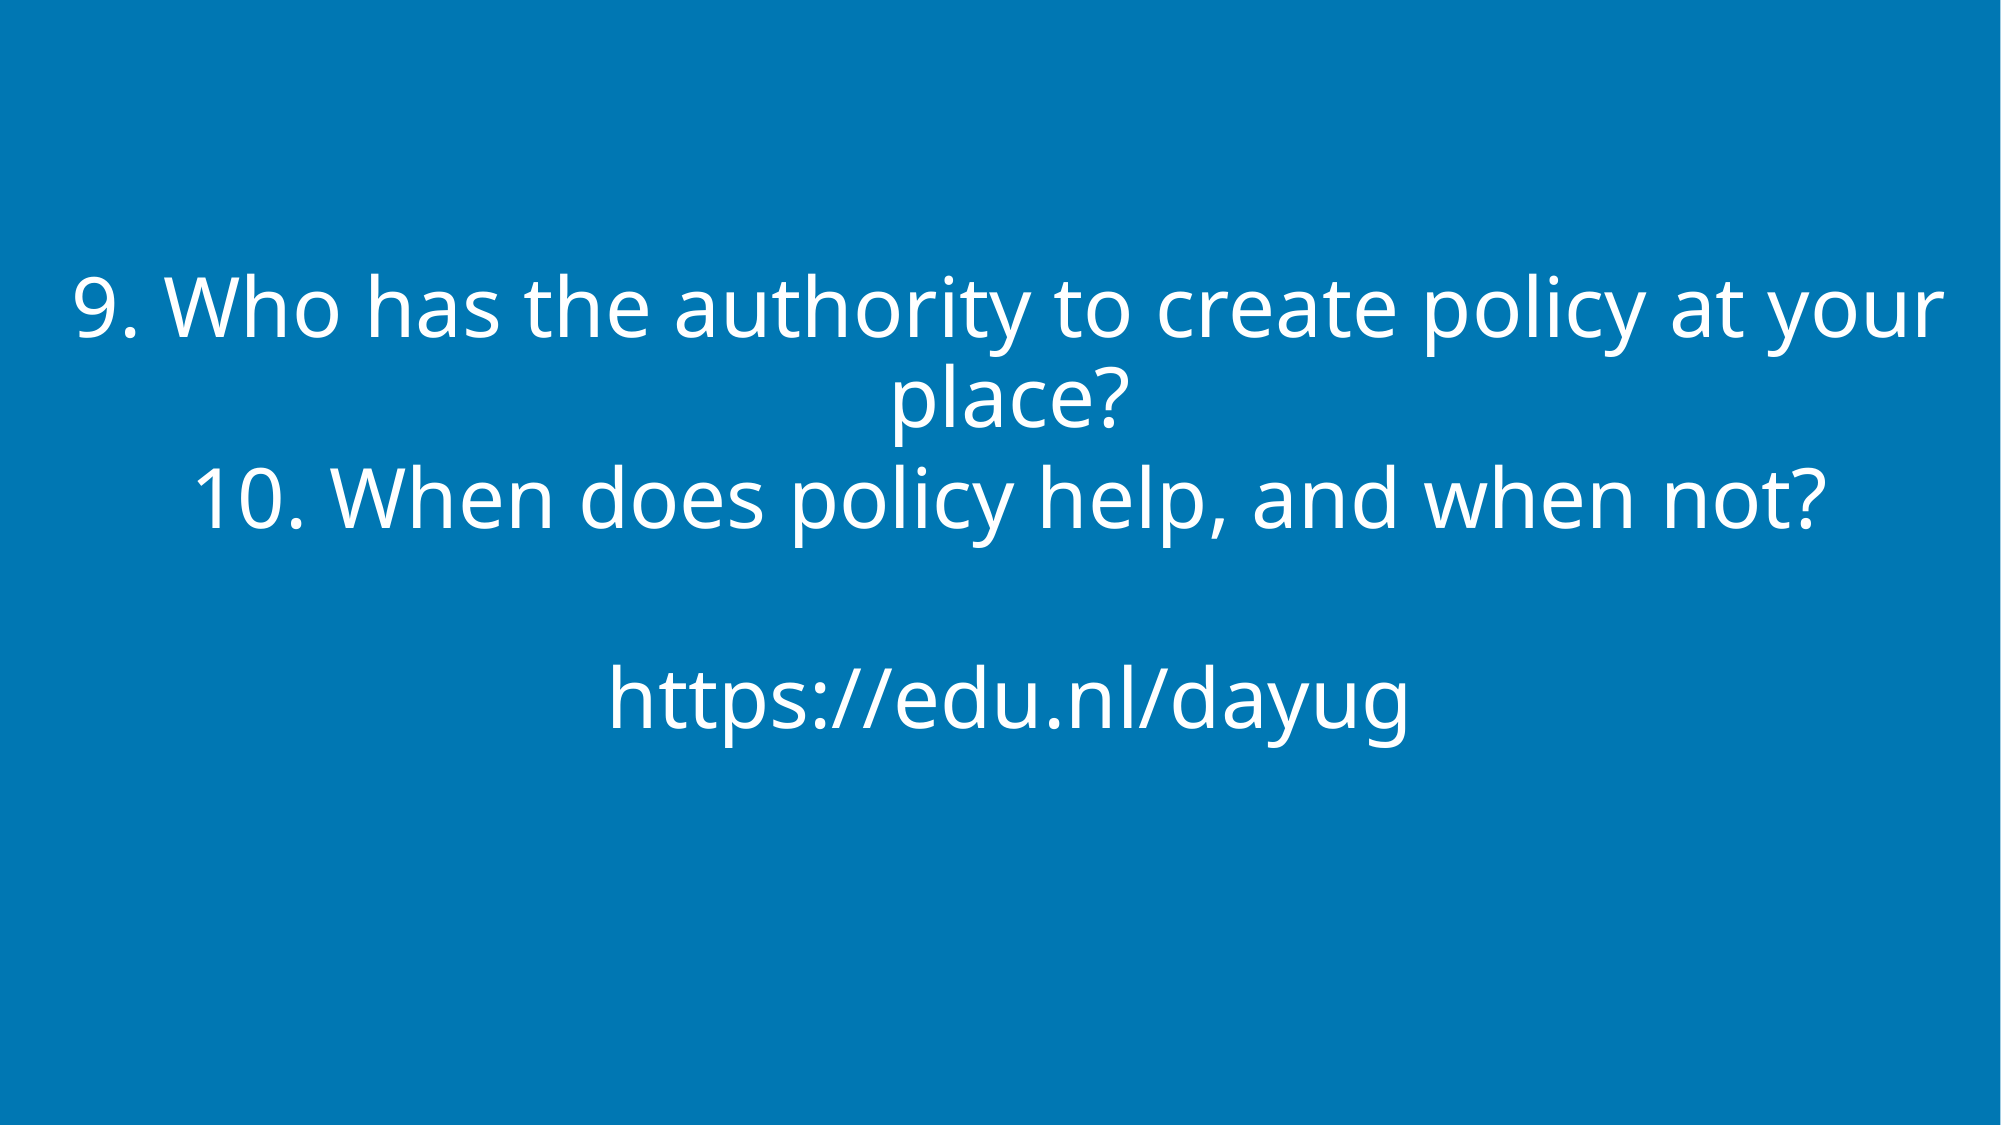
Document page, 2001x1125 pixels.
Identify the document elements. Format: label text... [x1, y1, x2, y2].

list 9. Who has the authority to create policy at your place? 10. When does policy help, and when not? https://edu.nl/dayug [60, 72, 1960, 1053]
